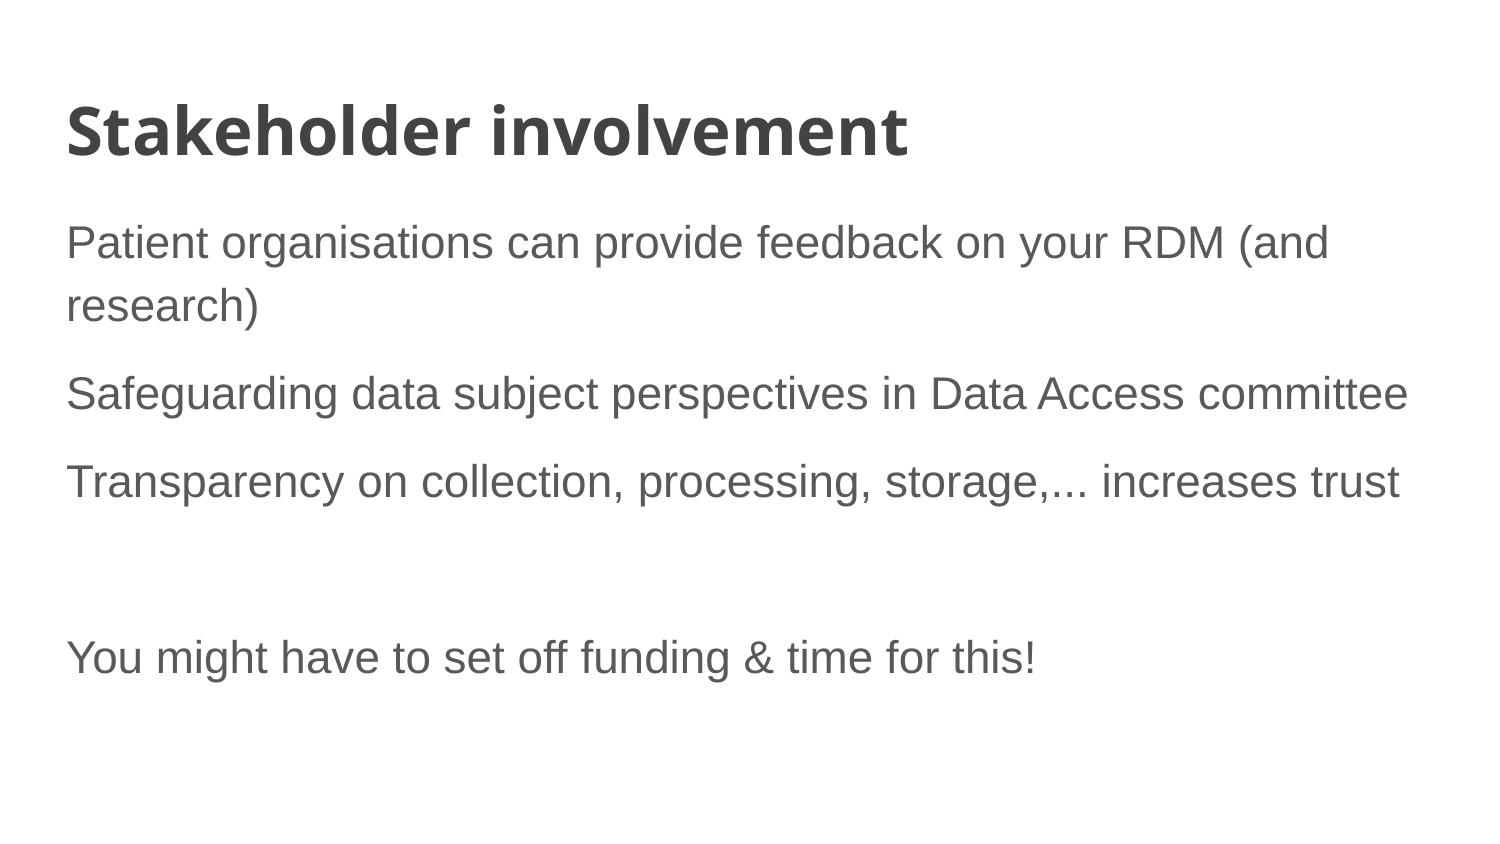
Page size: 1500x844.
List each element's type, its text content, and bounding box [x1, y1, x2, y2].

list Patient organisations can provide feedback on your RDM (and research) Safeguarding data subject perspectives in Data Access committee Transparency on collection, processing, storage,... increases trust You might have to set off funding & time for this! [51, 189, 1449, 750]
title Stakeholder involvement [51, 72, 1449, 167]
